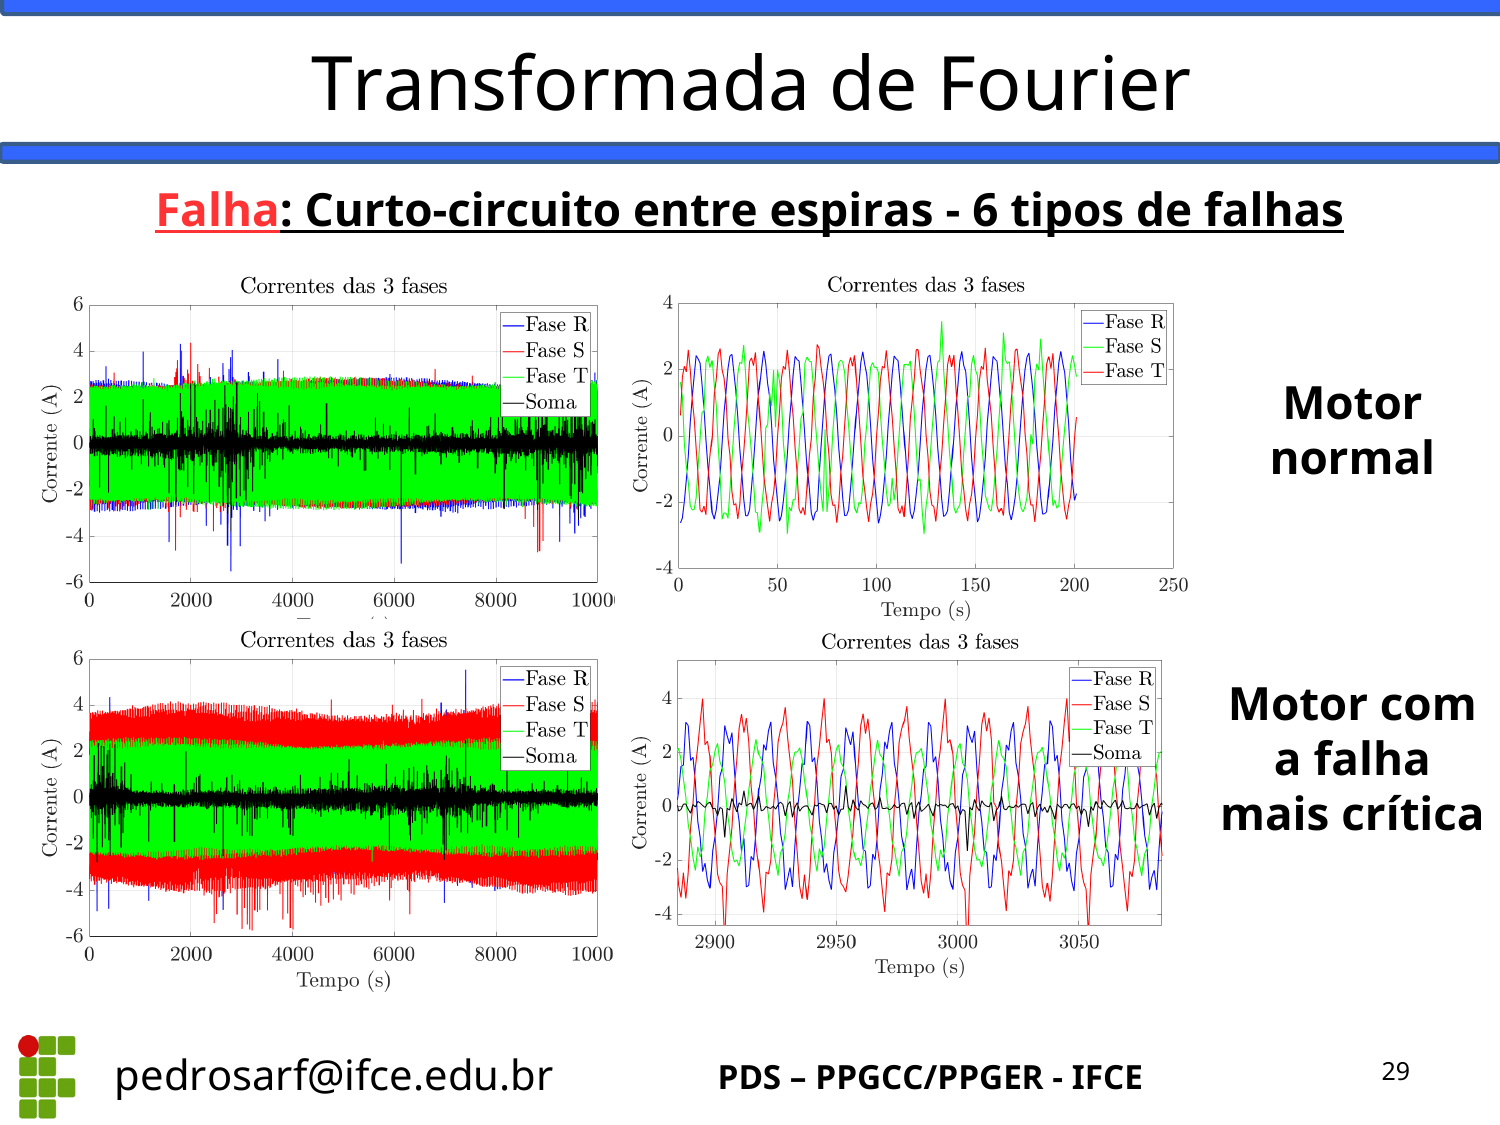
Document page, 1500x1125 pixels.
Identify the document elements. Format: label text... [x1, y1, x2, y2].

text_box Falha: Curto-circuito entre espiras - 6 tipos de falhas [0, 172, 1500, 1024]
text_box Motor normal [1204, 366, 1500, 491]
text_box Motor com a falha mais crítica [1204, 666, 1500, 957]
picture [23, 265, 1193, 1016]
text_box Transformada de Fourier [76, 26, 1427, 134]
text_box <número> [1074, 1042, 1426, 1103]
picture [17, 1034, 77, 1120]
